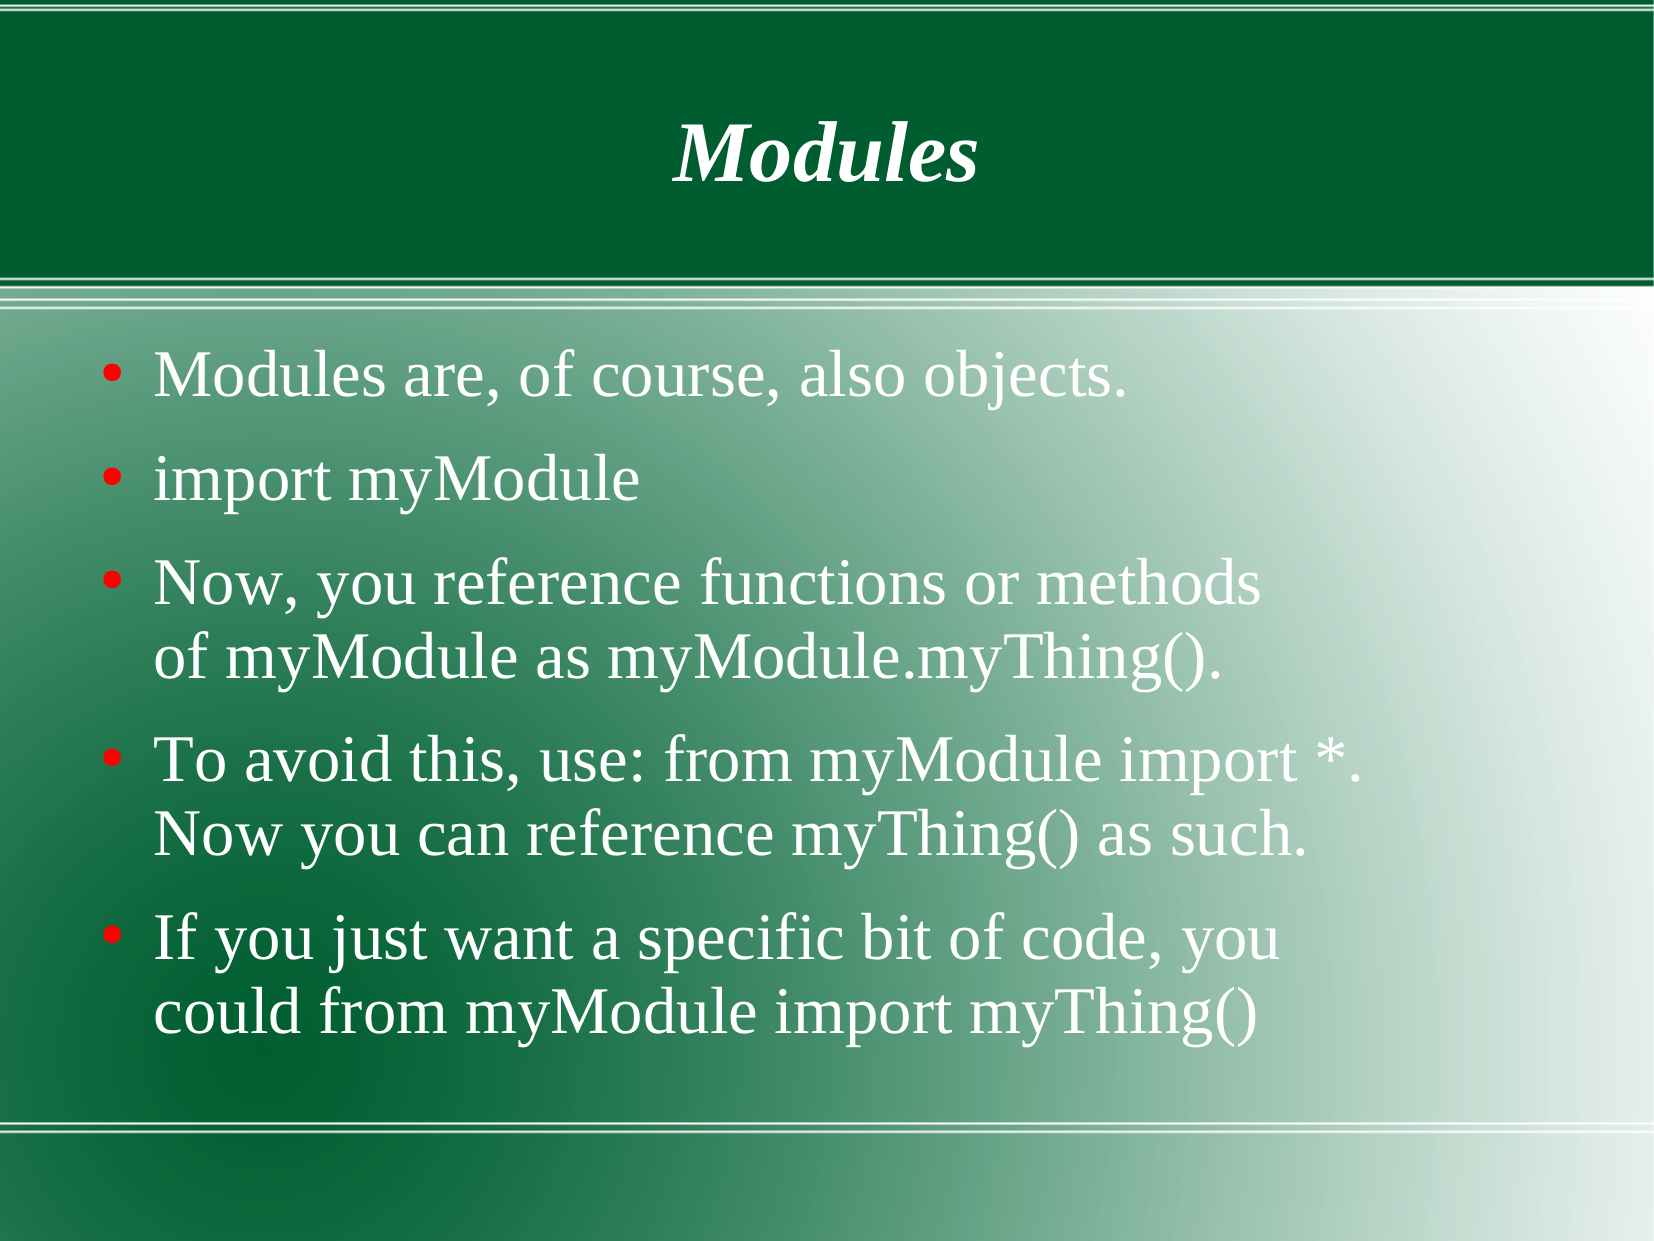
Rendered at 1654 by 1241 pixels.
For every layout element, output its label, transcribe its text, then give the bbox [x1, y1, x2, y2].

picture [0, 0, 1654, 1241]
title Modules [82, 49, 1571, 257]
list Modules are, of course, also objects. import myModule Now, you reference functions or methods of myModule as myModule.myThing(). To avoid this, use: from myModule import *. Now you can reference myThing() as such. If you just want a specific bit of code, you could from myModule import myThing() [82, 337, 1571, 1156]
